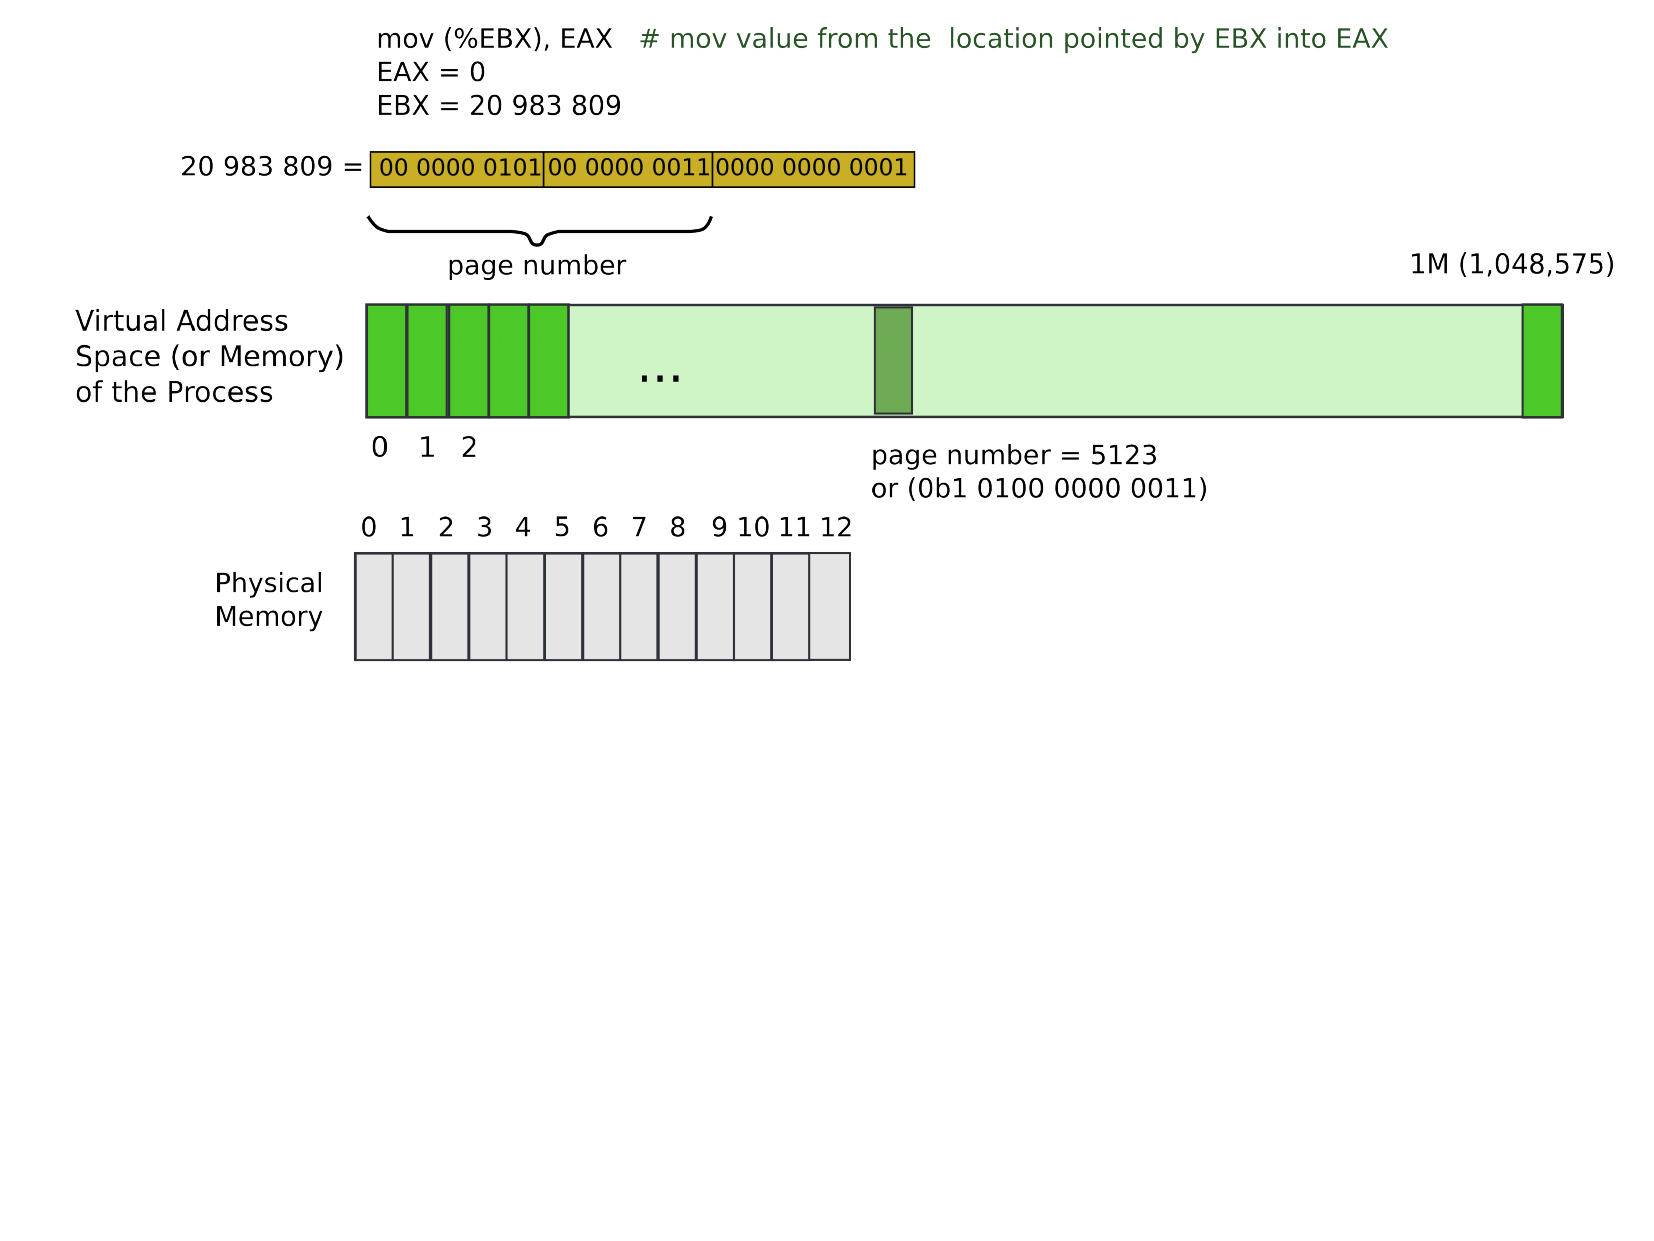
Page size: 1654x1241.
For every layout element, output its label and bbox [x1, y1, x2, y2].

picture [1412, 252, 1613, 277]
picture [75, 298, 1564, 501]
picture [217, 516, 851, 666]
picture [366, 215, 713, 280]
picture [182, 27, 1388, 188]
